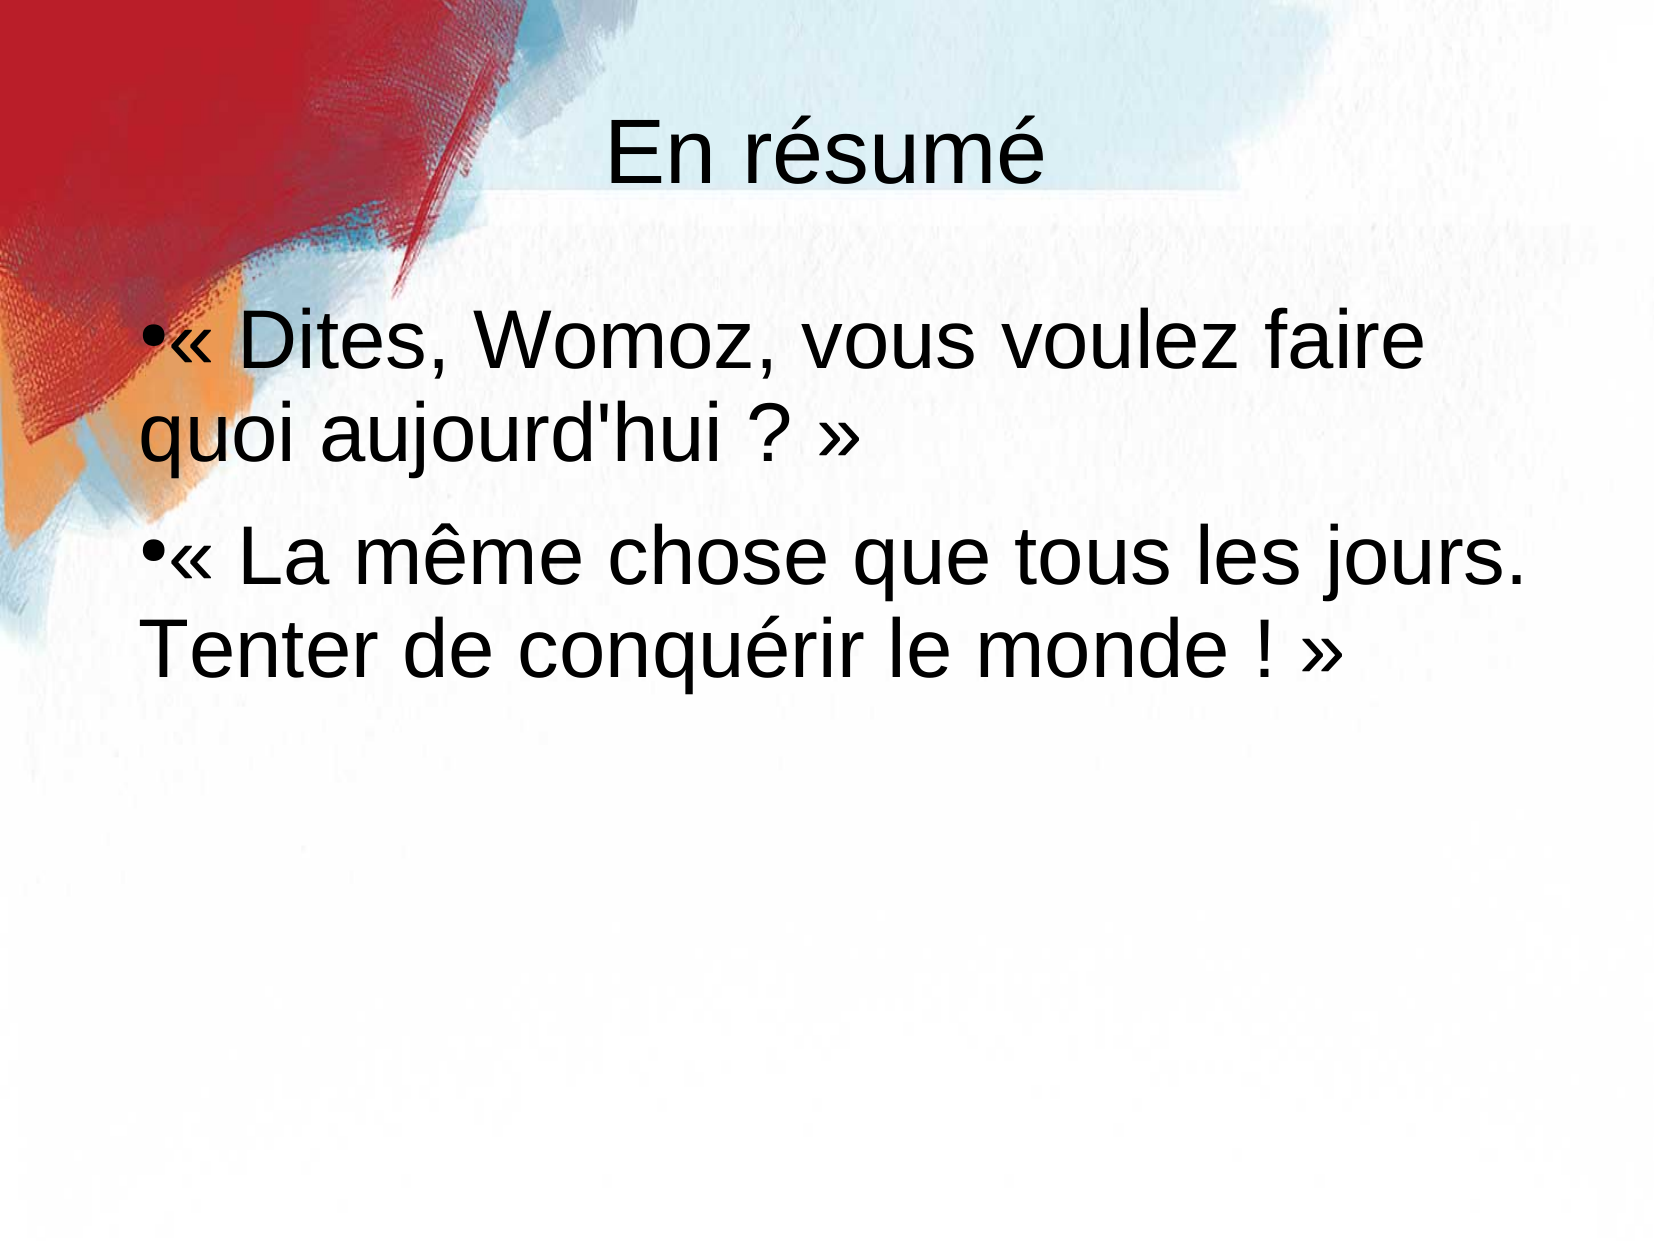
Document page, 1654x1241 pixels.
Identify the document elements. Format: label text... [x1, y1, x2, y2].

list « Dites, Womoz, vous voulez faire quoi aujourd'hui ? » « La même chose que tous les jours. Tenter de conquérir le monde ! » [82, 290, 1571, 1010]
picture [0, 0, 1654, 1241]
title En résumé [82, 49, 1571, 257]
